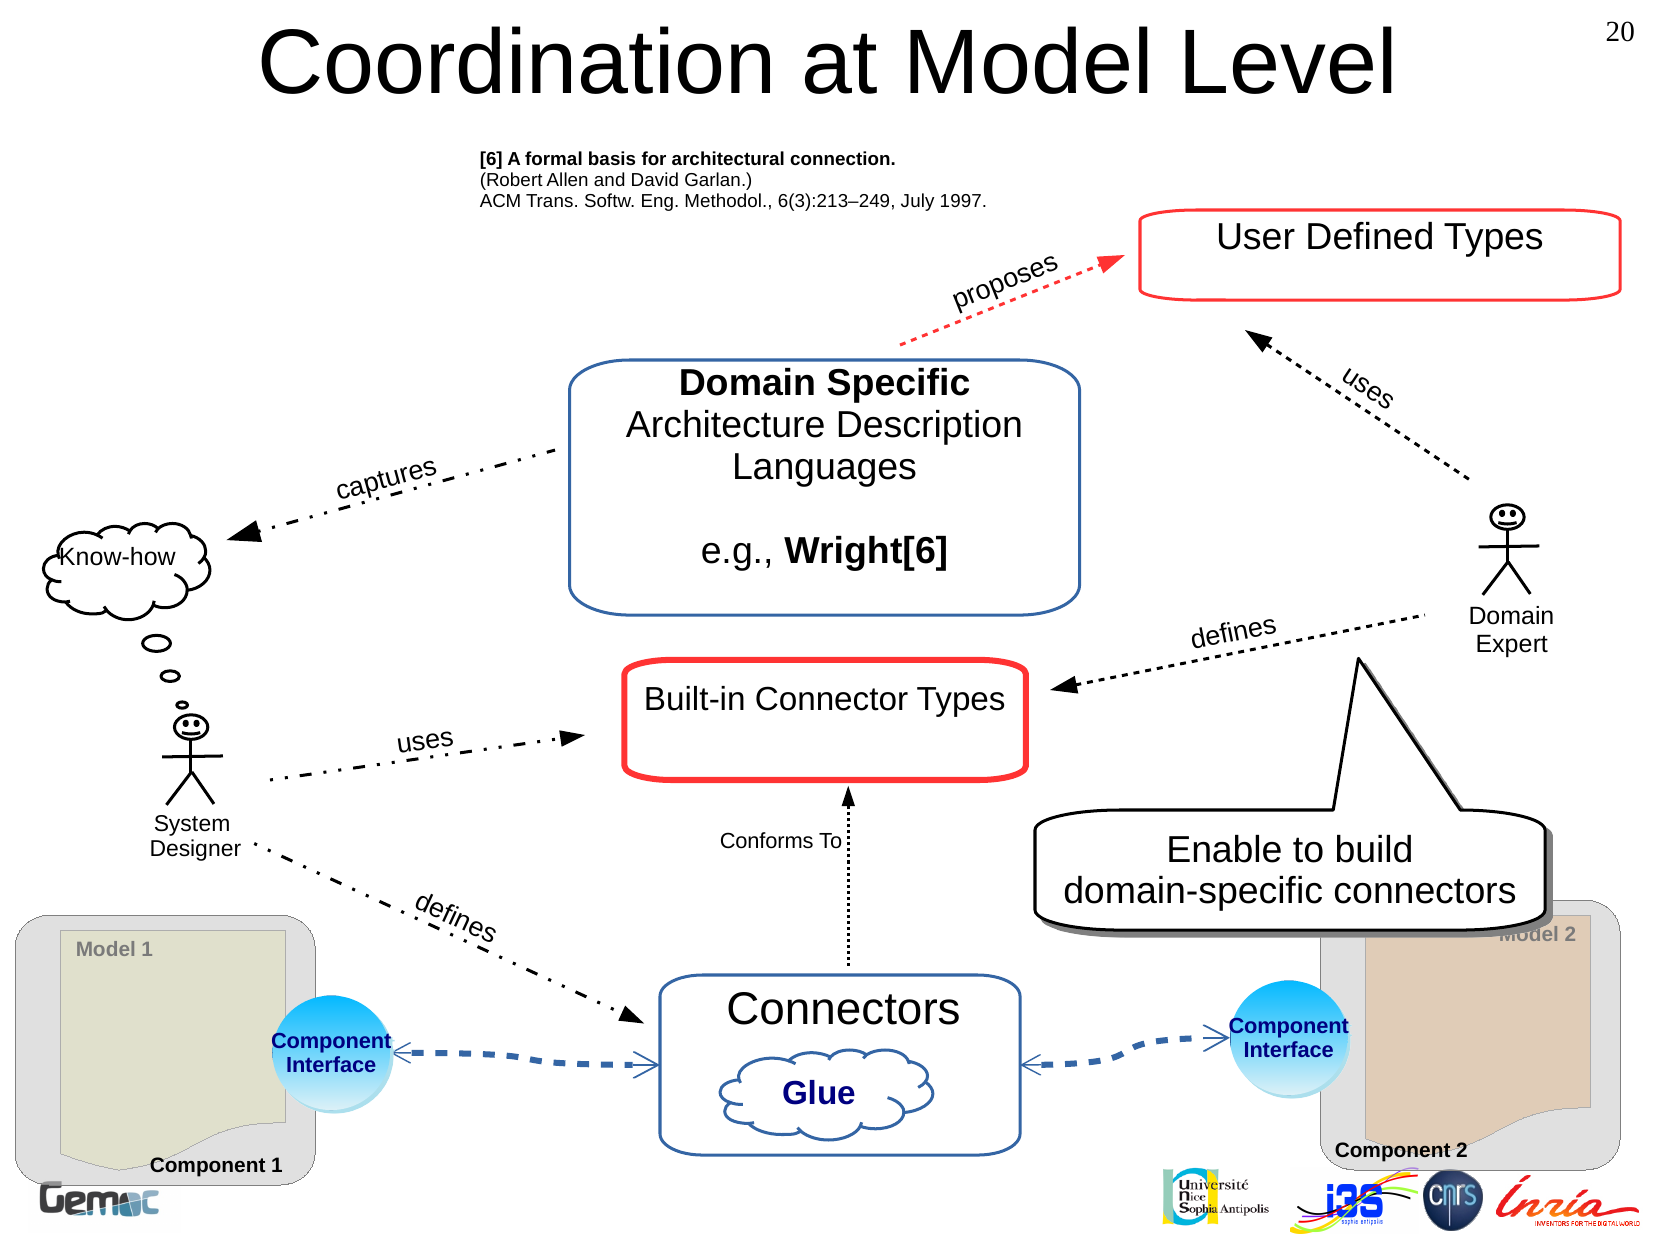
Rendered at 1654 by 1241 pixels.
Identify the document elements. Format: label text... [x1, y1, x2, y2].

text_box Connectors [711, 975, 991, 1066]
text_box Conforms To [705, 821, 923, 895]
text_box Component 2 [1320, 1130, 1486, 1193]
text_box [174, 714, 208, 740]
text_box System Designer [93, 774, 298, 871]
text_box Enable to build domain-specific connectors [1035, 658, 1546, 931]
text_box [1490, 504, 1525, 530]
text_box Know-how [43, 523, 210, 620]
text_box [660, 975, 1021, 1156]
text_box Built-in Connector Types [624, 659, 1026, 781]
text_box Component Interface [1230, 980, 1348, 1096]
text_box Component 1 [135, 1146, 301, 1209]
text_box Domain Specific Architecture Description Languages e.g., Wright[6] [569, 360, 1080, 616]
text_box User Defined Types [1140, 210, 1621, 301]
text_box Domain Expert [1410, 594, 1614, 691]
text_box [6] A formal basis for architectural connection. (Robert Allen and David Garlan.) ACM Trans. Softw. Eng. Methodol., 6(3):213–249, July 1997. [465, 166, 1123, 346]
text_box Component Interface [272, 995, 391, 1111]
title Coordination at Model Level [84, 0, 1573, 166]
picture [1137, 1150, 1647, 1241]
text_box Know-how [160, 670, 180, 682]
text_box Know-how [142, 635, 171, 652]
text_box [15, 915, 316, 1186]
text_box Glue [720, 1050, 933, 1141]
text_box [1320, 900, 1621, 1171]
